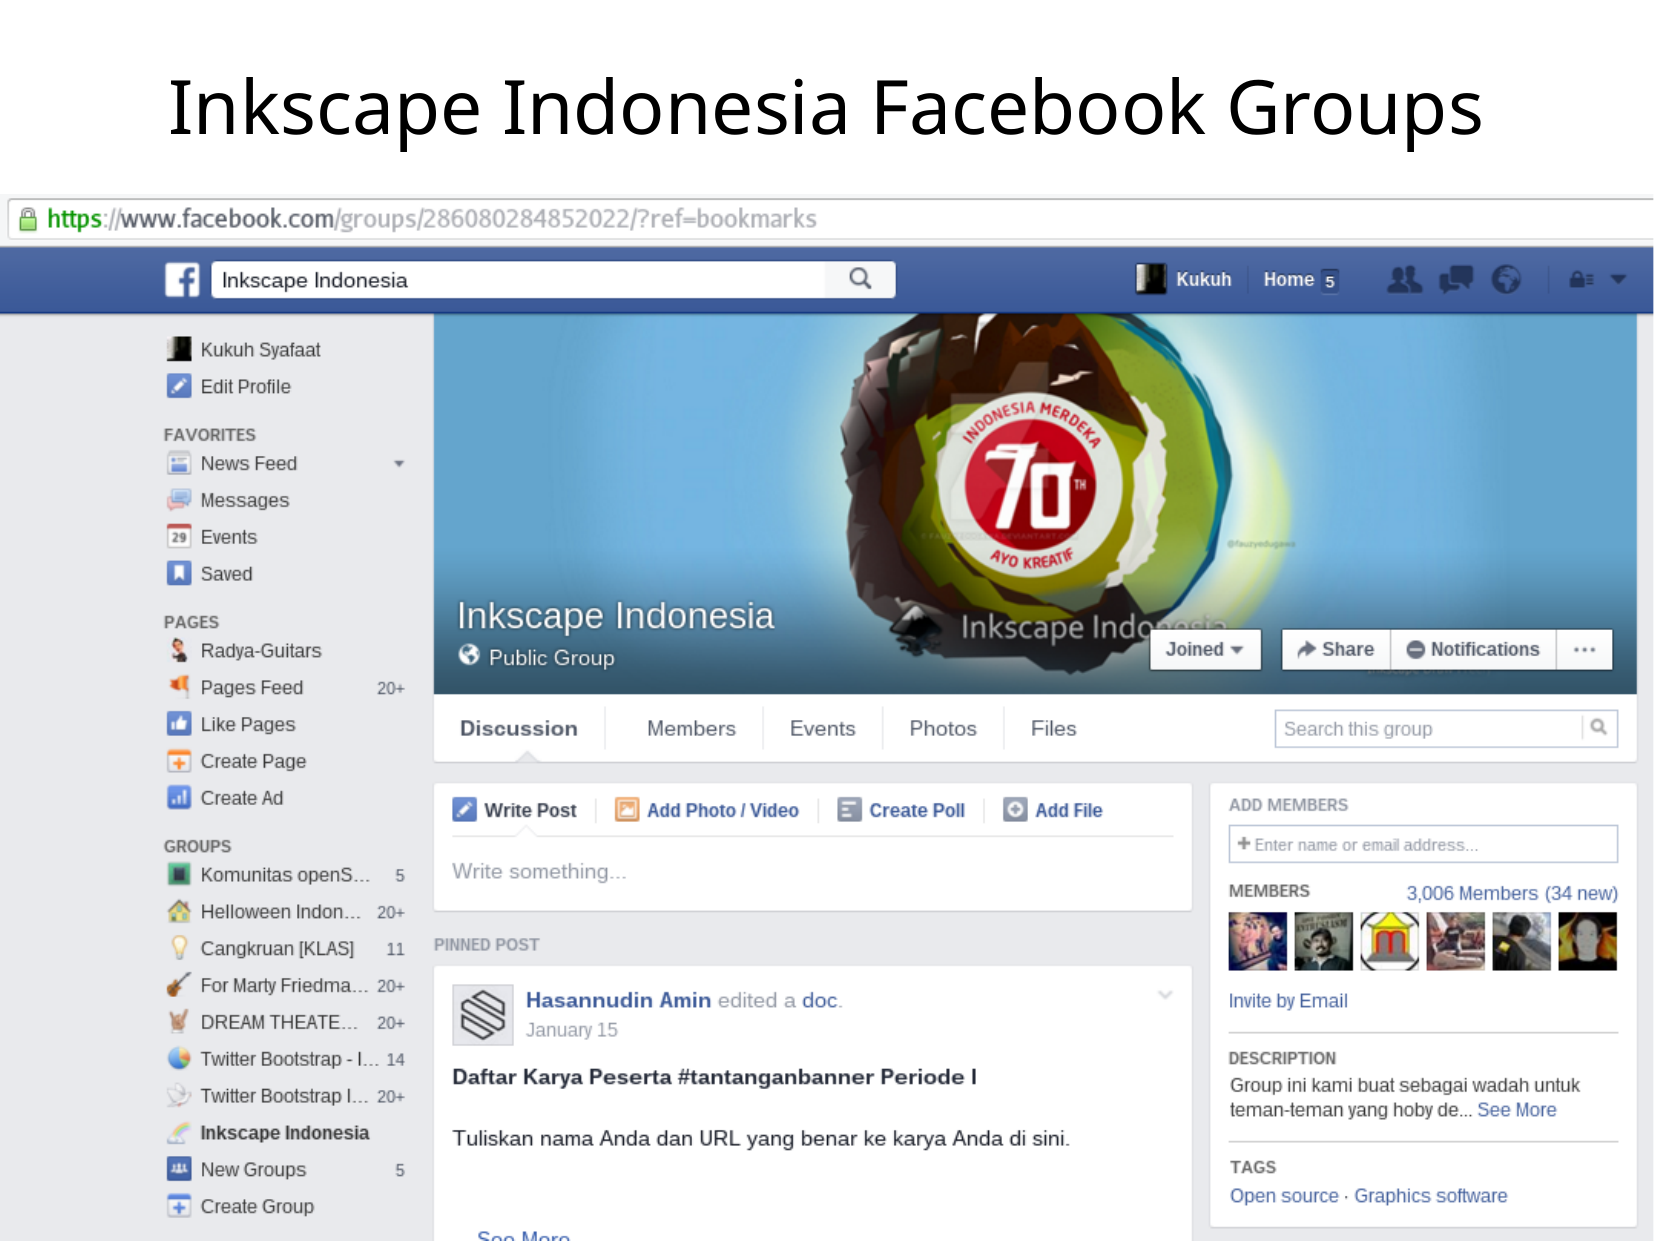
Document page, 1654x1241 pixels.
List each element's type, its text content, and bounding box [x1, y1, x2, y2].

picture [0, 194, 1654, 1241]
title Inkscape Indonesia Facebook Groups [82, 2, 1571, 194]
